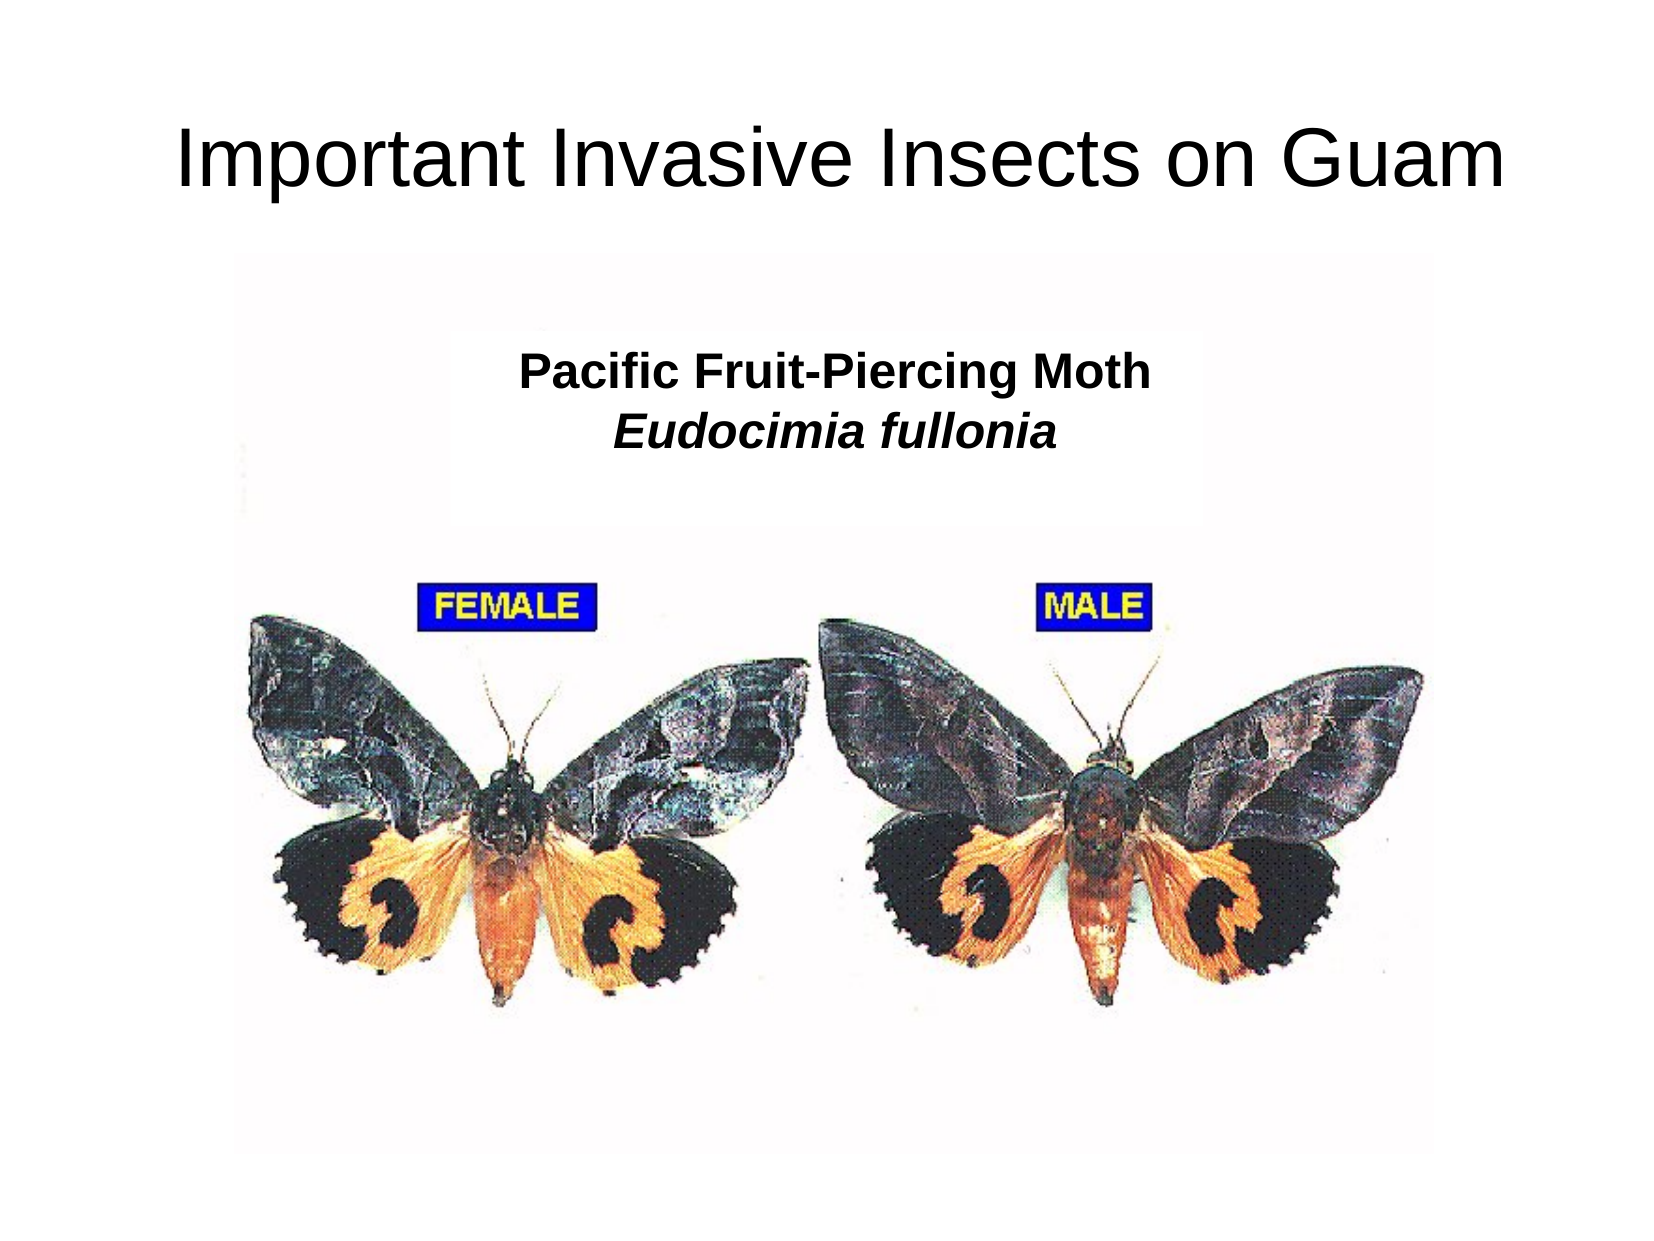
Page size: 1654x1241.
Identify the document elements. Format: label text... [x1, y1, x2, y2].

picture [234, 253, 1434, 1154]
title Important Invasive Insects on Guam [82, 34, 1571, 272]
text_box Pacific Fruit-Piercing Moth Eudocimia fullonia [450, 330, 1203, 527]
